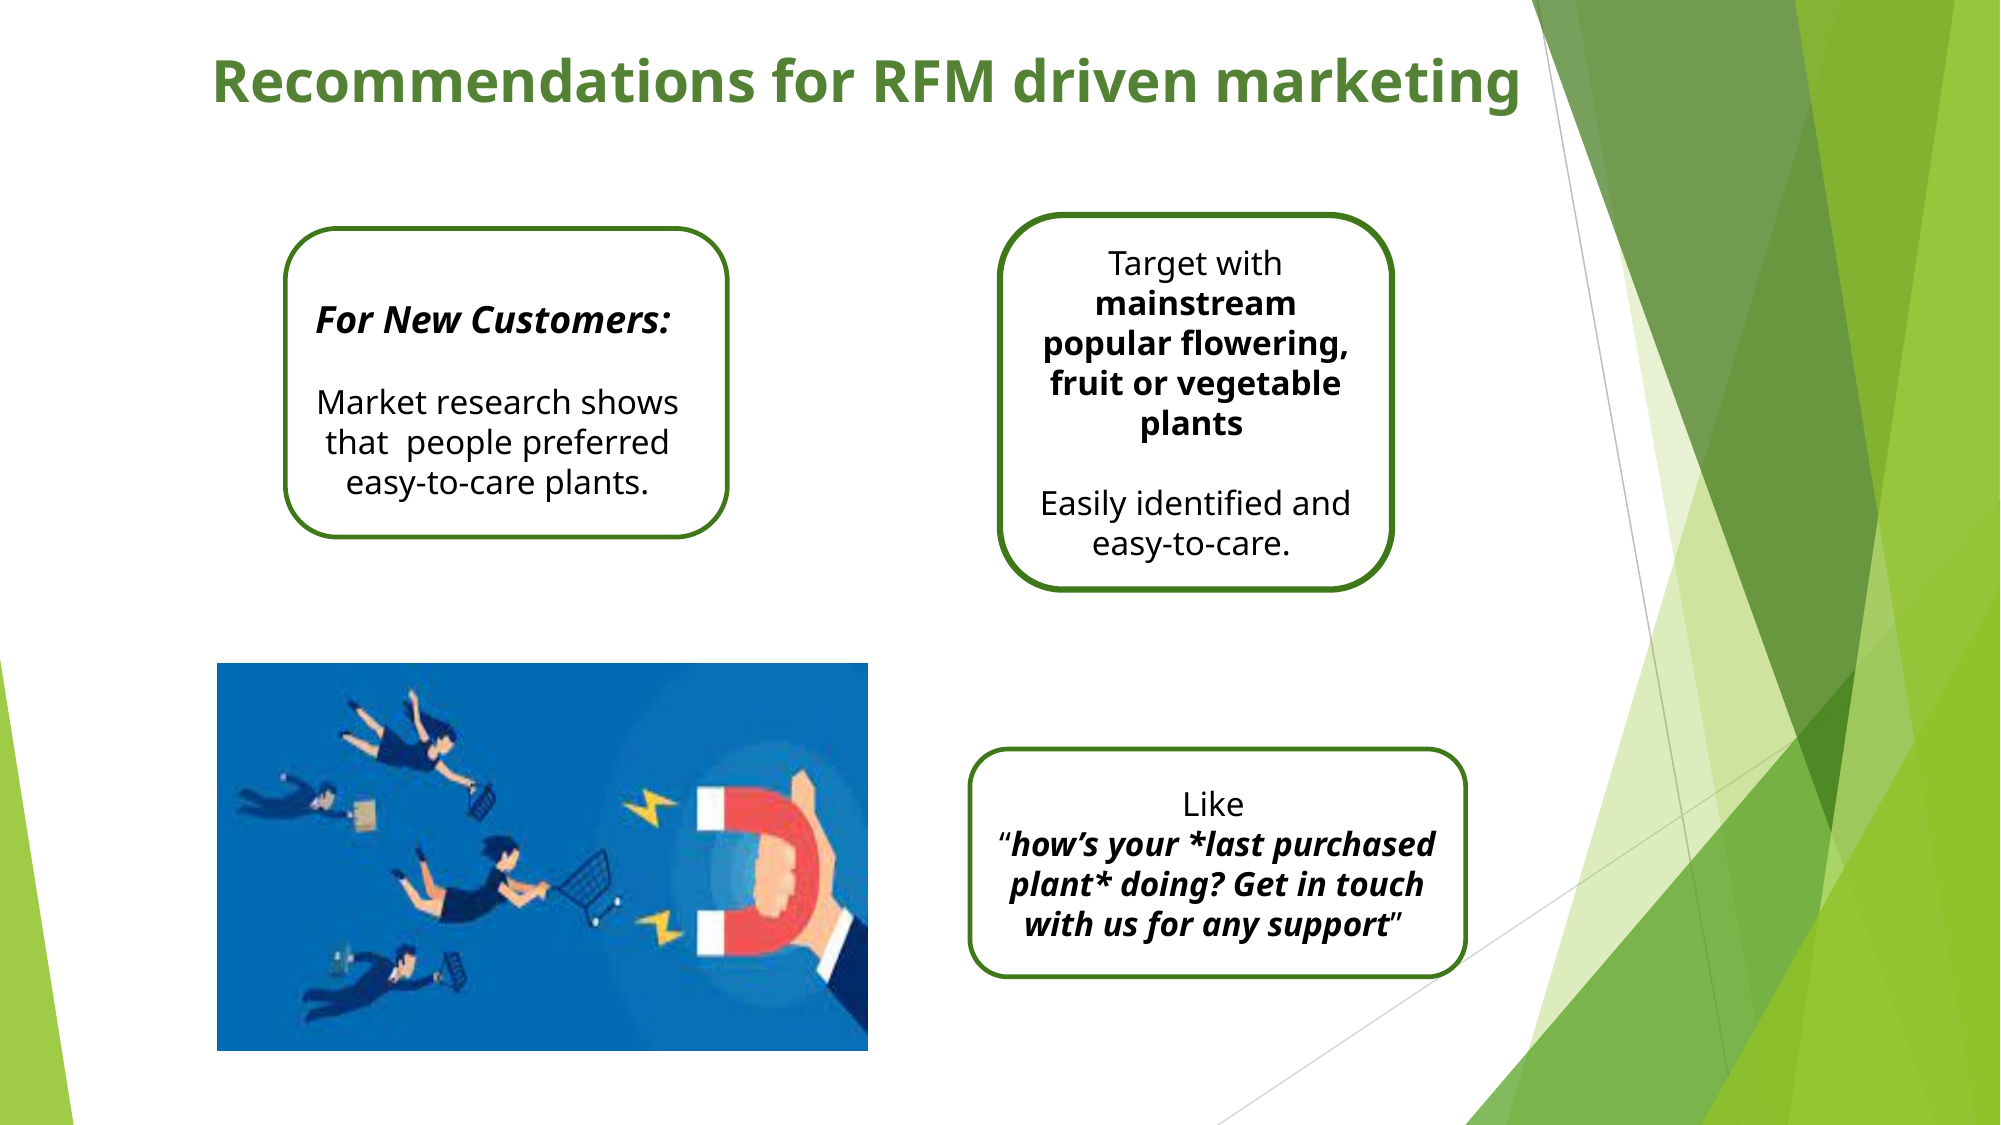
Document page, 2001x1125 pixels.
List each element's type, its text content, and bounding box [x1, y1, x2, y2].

title Recommendations for RFM driven marketing [162, 36, 1572, 102]
picture [217, 663, 868, 1051]
text_box For New Customers: Market research shows that people preferred easy-to-care plants. [285, 228, 728, 538]
text_box Like “how’s your *last purchased plant* doing? Get in touch with us for any support” [969, 749, 1466, 977]
text_box Target with mainstream popular flowering, fruit or vegetable plants Easily identified and easy-to-care. [999, 215, 1393, 590]
